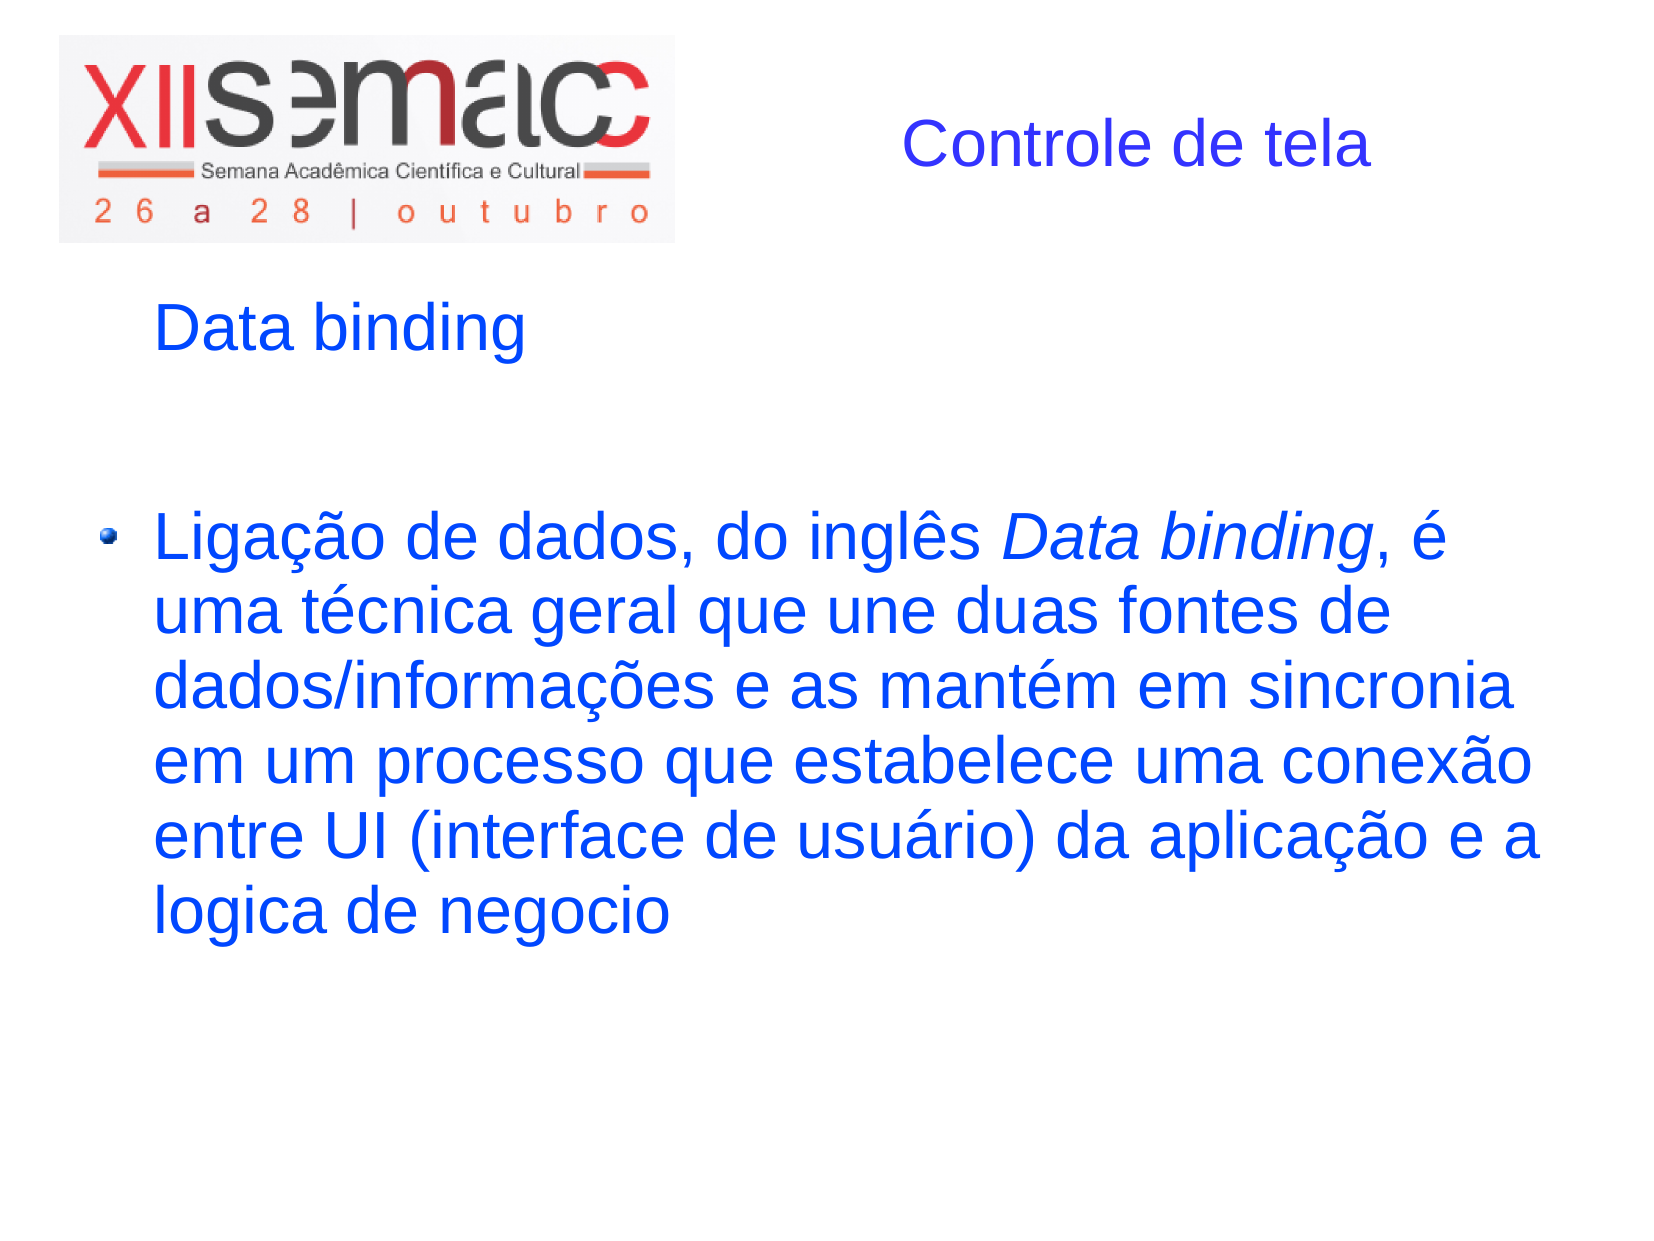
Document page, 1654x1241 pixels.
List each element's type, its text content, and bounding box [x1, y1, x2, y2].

picture [59, 35, 675, 243]
title Controle de tela [679, 49, 1595, 237]
list Data binding Ligação de dados, do inglês Data binding, é uma técnica geral que une duas fontes de dados/informações e as mantém em sincronia em um processo que estabelece uma conexão entre UI (interface de usuário) da aplicação e a logica de negocio [82, 290, 1571, 1109]
